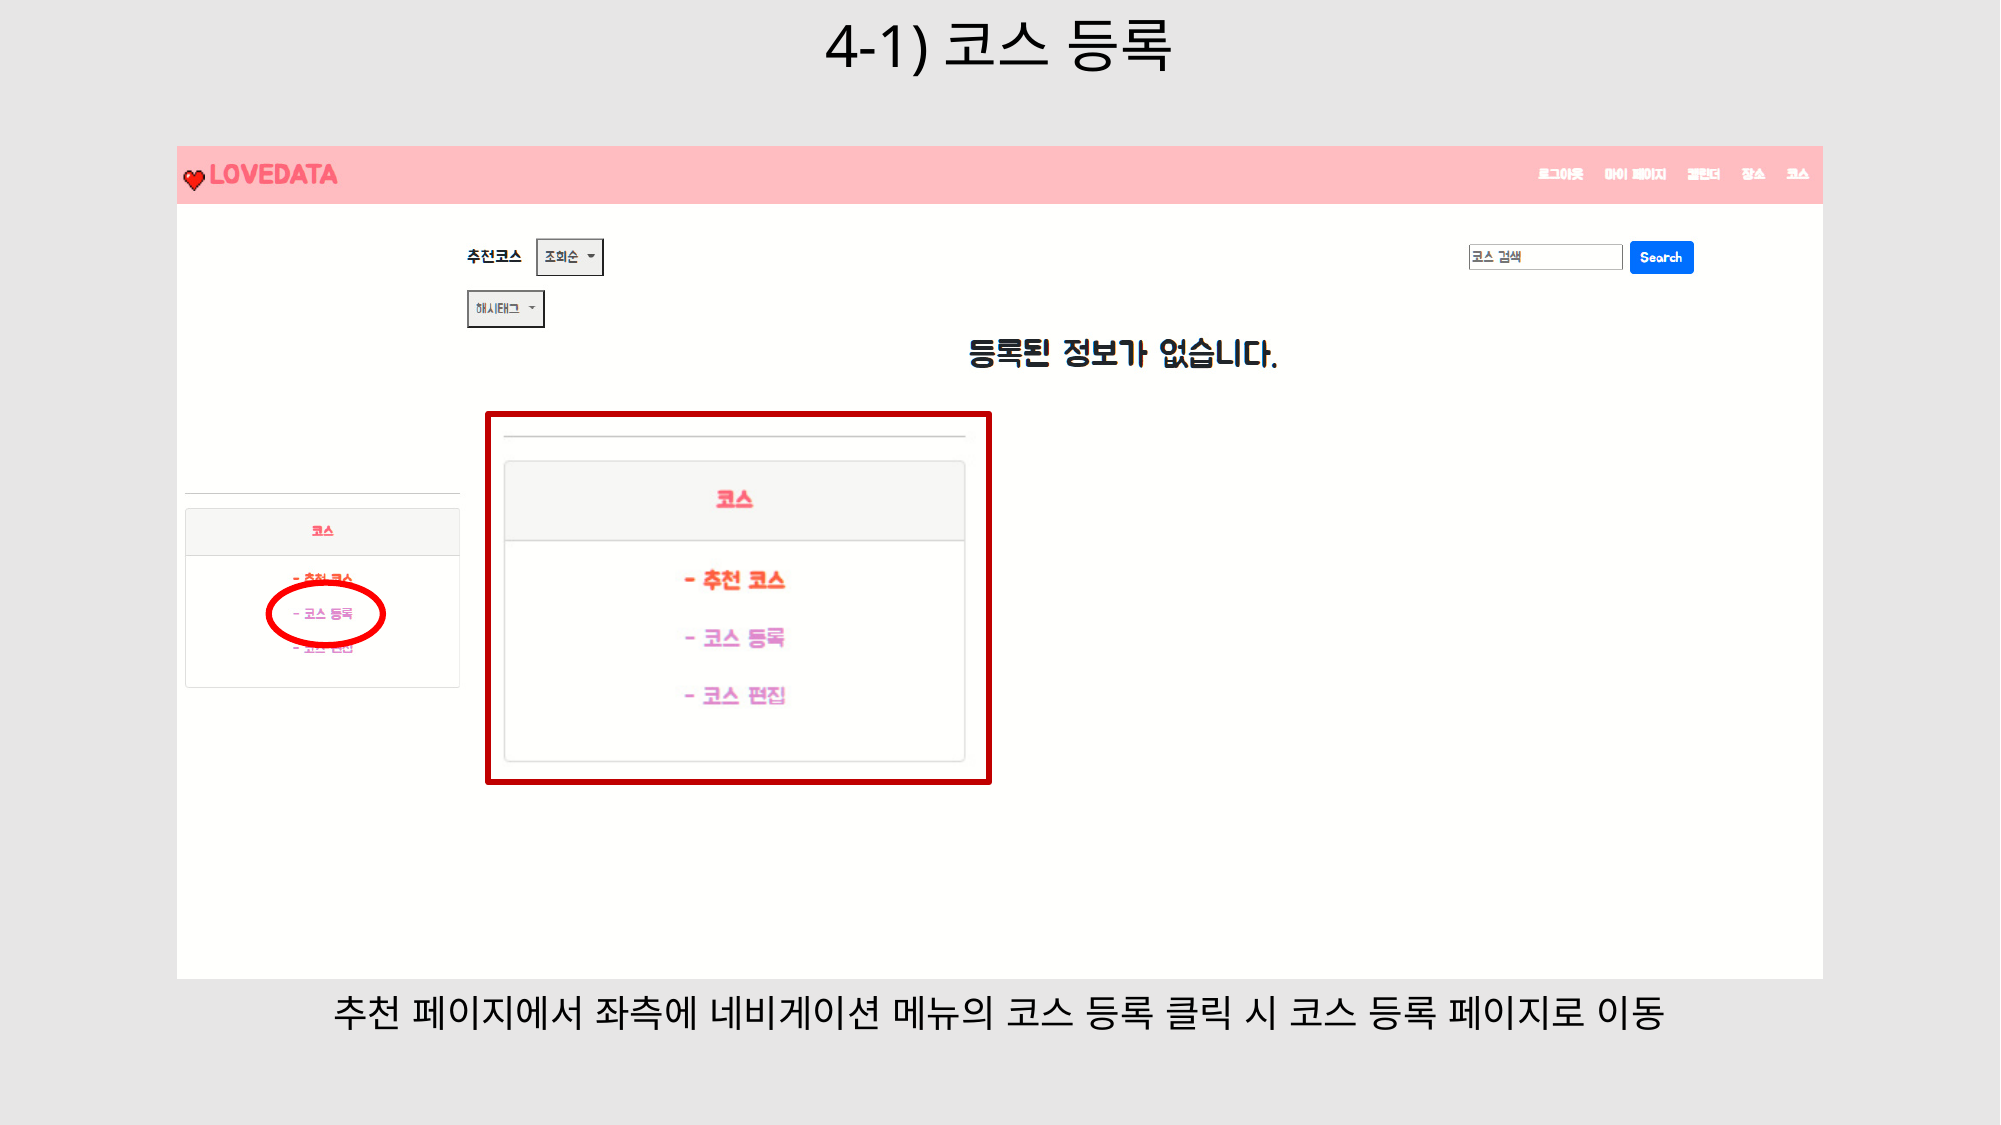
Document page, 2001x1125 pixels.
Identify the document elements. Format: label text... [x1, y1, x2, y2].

text_box 4-1) 코스 등록 [564, 2, 1436, 87]
picture [177, 146, 1823, 979]
text_box 추천 페이지에서 좌측에 네비게이션 메뉴의 코스 등록 클릭 시 코스 등록 페이지로 이동 [318, 982, 1682, 1043]
